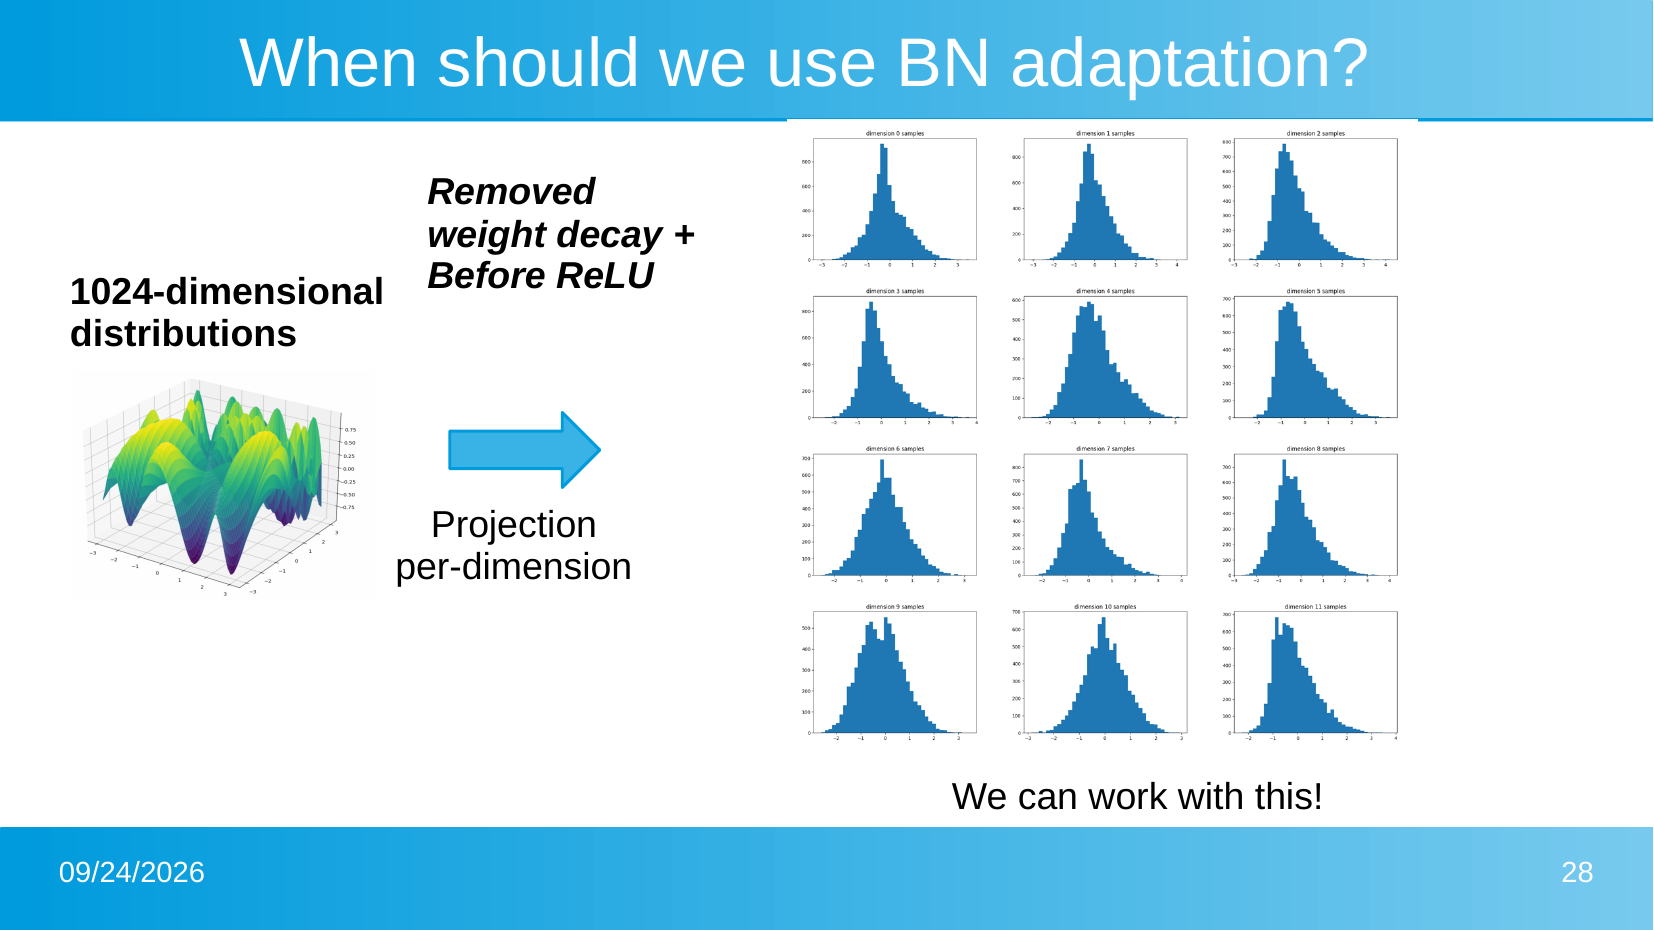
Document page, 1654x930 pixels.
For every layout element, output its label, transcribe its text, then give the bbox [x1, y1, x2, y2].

picture [787, 120, 1418, 750]
text_box We can work with this! [937, 768, 1339, 825]
title When should we use BN adaptation? [37, 23, 1573, 102]
text_box Projection per-dimension [380, 496, 681, 638]
text_box [449, 412, 600, 488]
text_box 1024-dimensional distributions [55, 262, 413, 362]
picture [73, 371, 375, 600]
text_box Removed weight decay + Before ReLU [412, 163, 740, 332]
